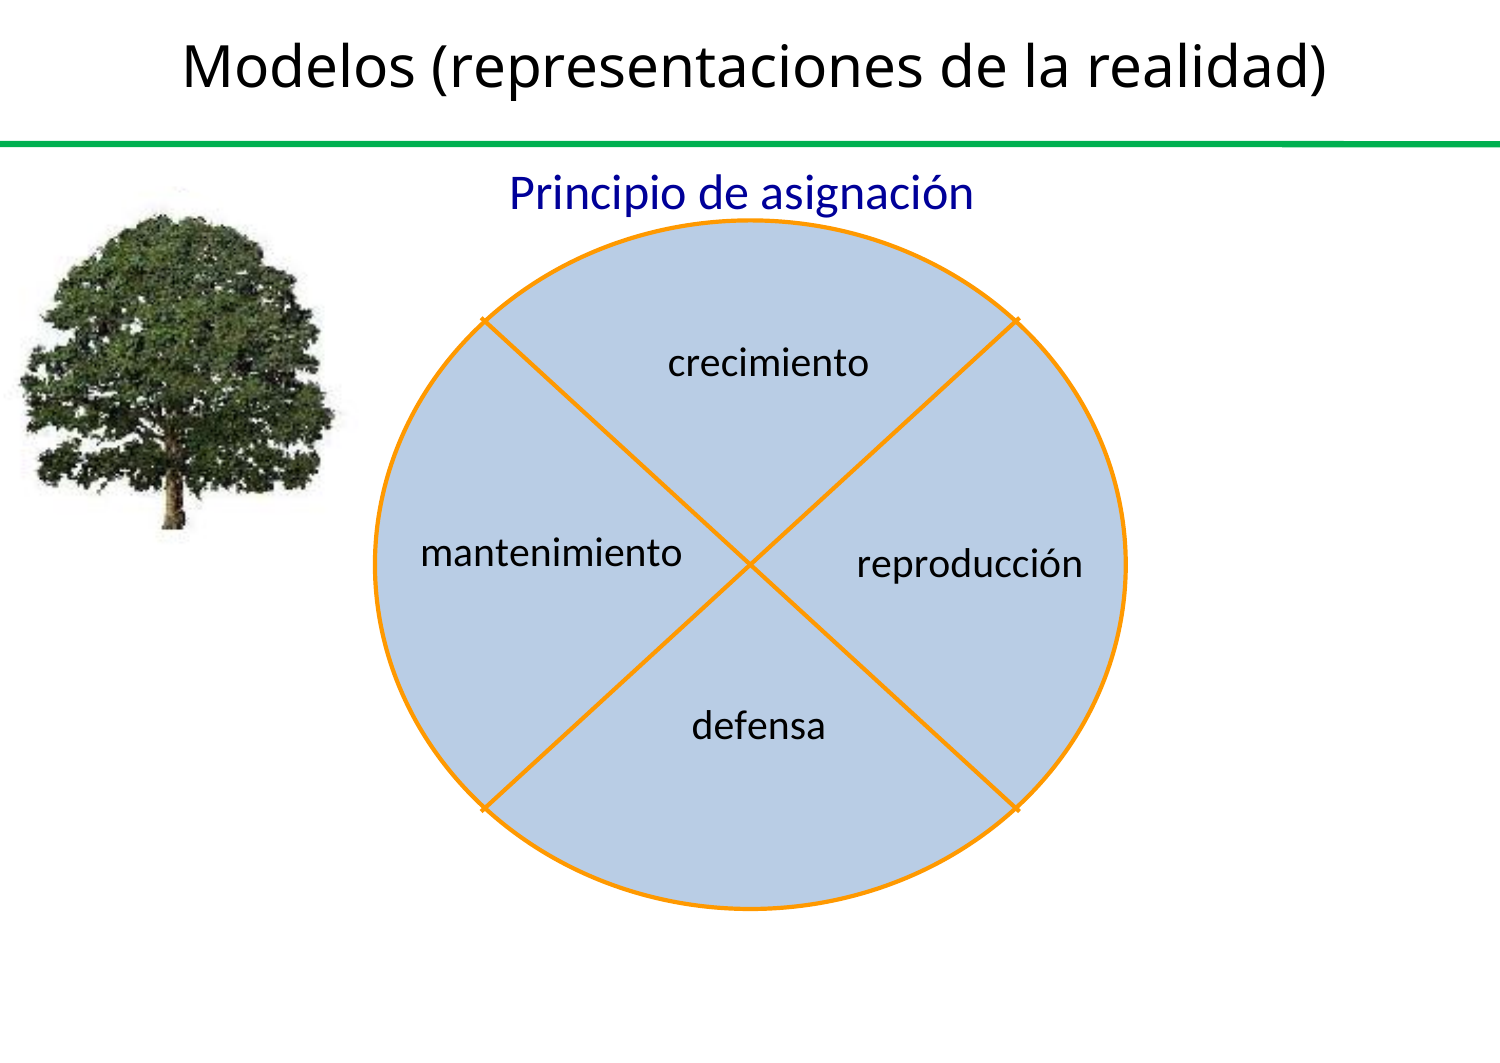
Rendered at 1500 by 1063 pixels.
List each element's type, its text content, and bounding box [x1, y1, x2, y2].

text_box [374, 228, 1126, 909]
text_box defensa [676, 690, 842, 756]
text_box Principio de asignación [374, 151, 1111, 228]
text_box crecimiento [653, 327, 885, 394]
text_box mantenimiento [405, 517, 698, 583]
text_box Modelos (representaciones de la realidad) [167, 21, 1343, 107]
picture [0, 185, 365, 554]
text_box reproducción [841, 528, 1099, 595]
